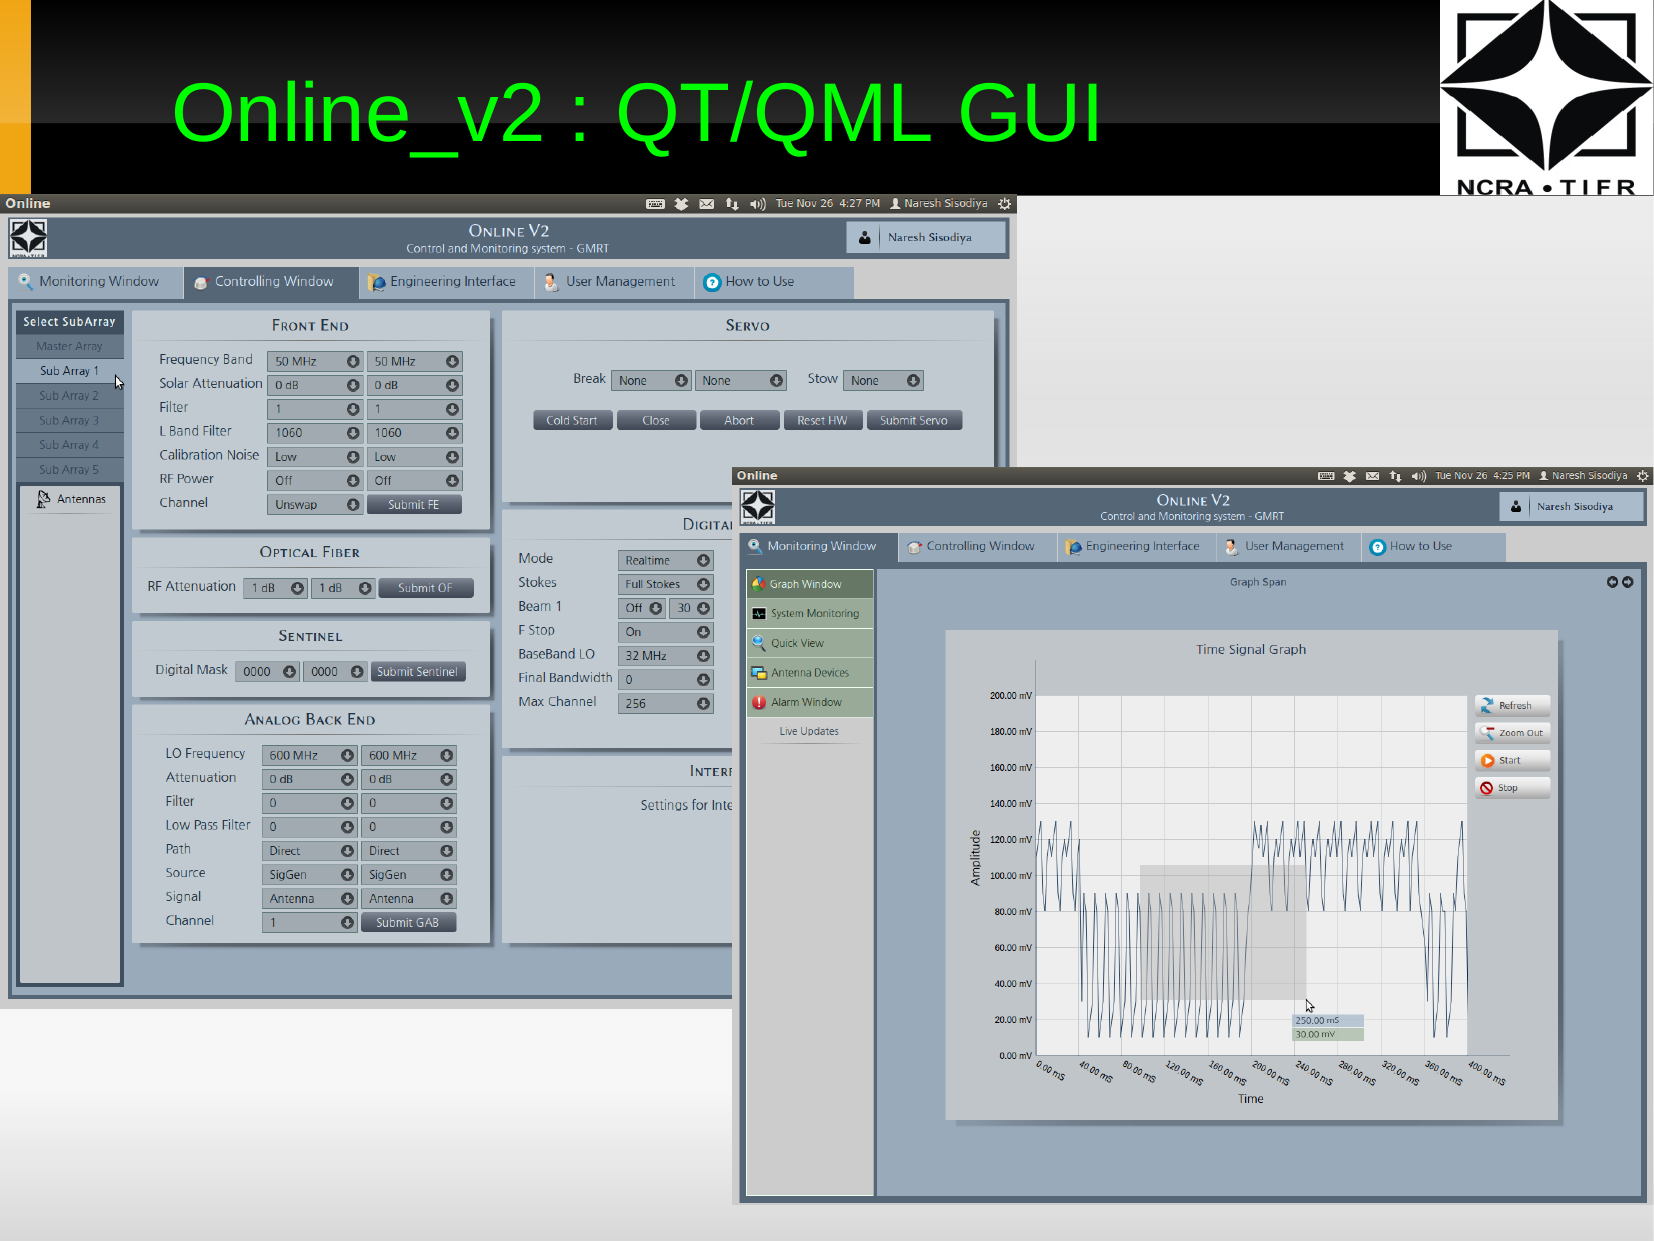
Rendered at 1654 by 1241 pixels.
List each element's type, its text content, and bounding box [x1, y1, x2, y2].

picture [0, 0, 1654, 1241]
text_box Online_v2 : QT/QML GUI [154, 58, 1123, 167]
